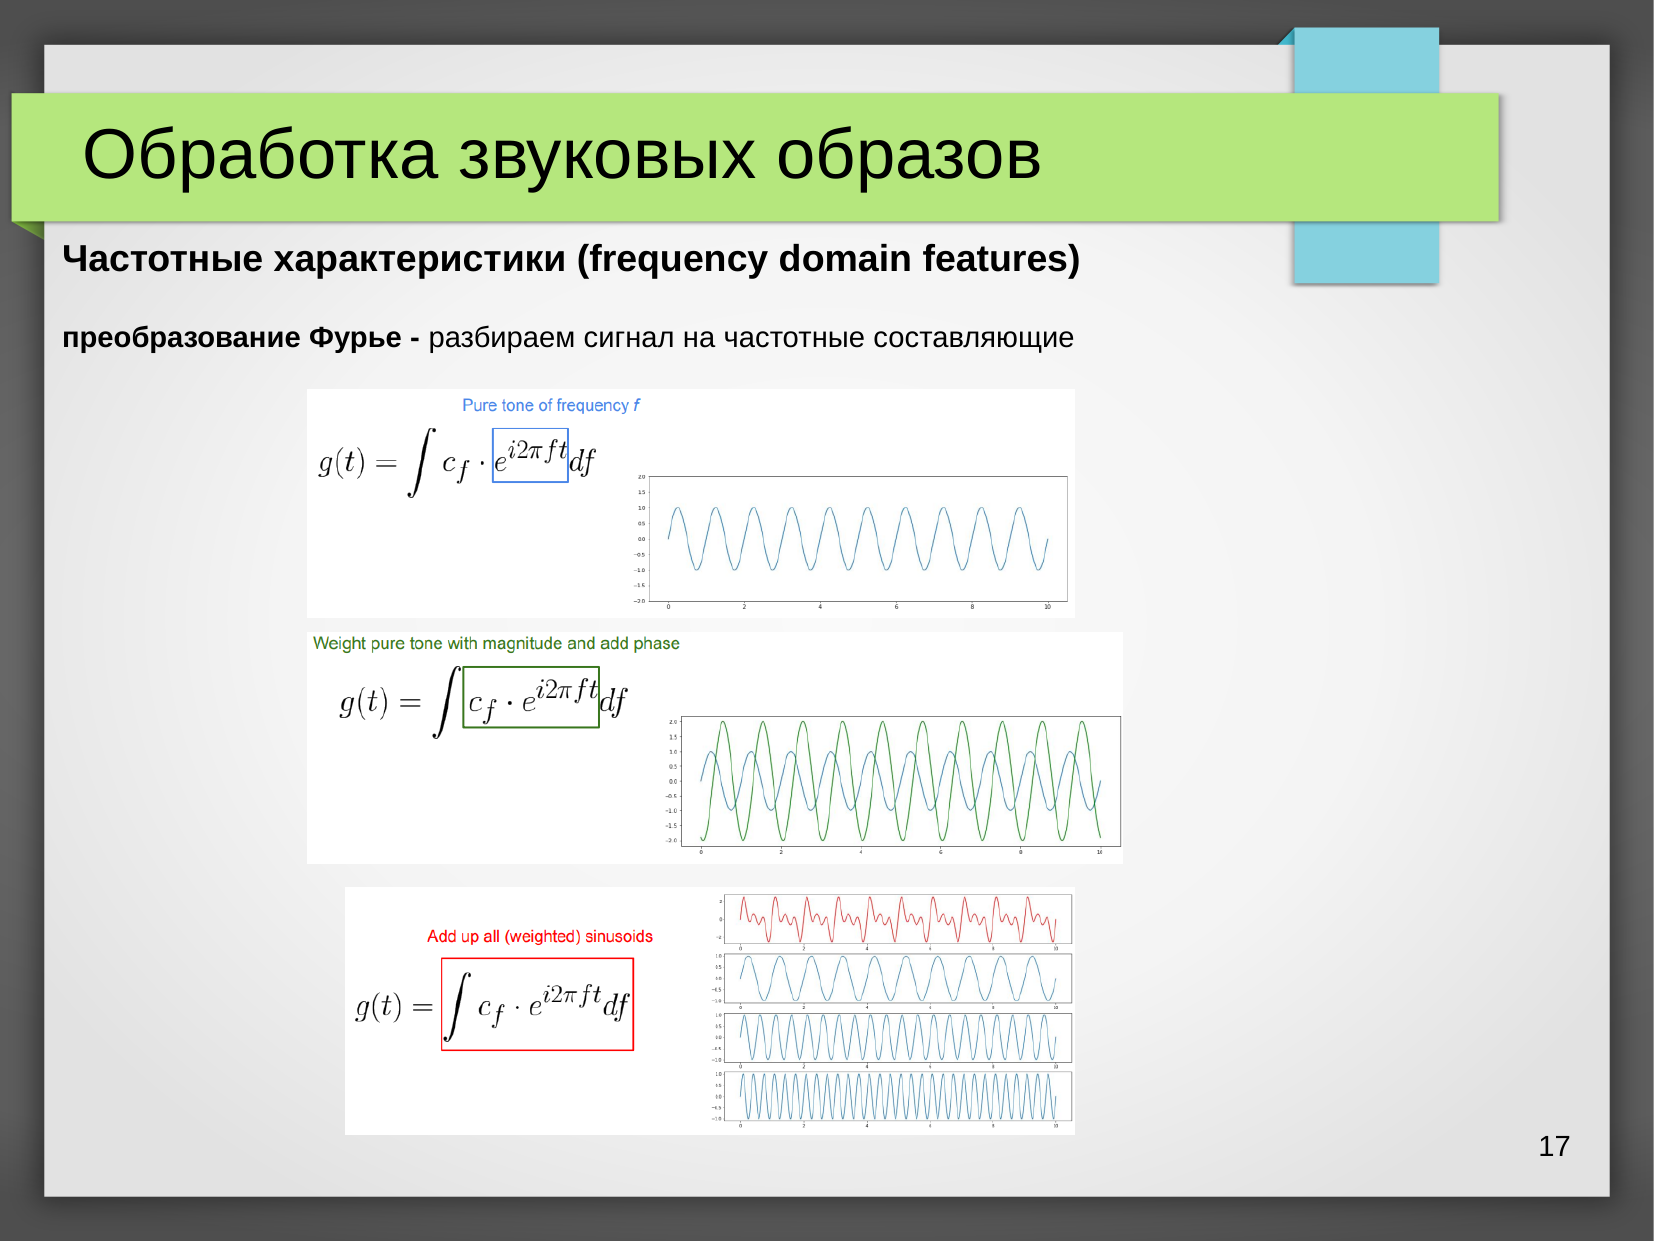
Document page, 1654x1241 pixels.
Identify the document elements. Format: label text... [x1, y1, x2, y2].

title Обработка звуковых образов [82, 114, 1406, 194]
text_box Частотные характеристики (frequency domain features) преобразование Фурье - разбираем сигнал на частотные составляющие [62, 237, 1512, 367]
picture [0, 0, 1654, 1241]
